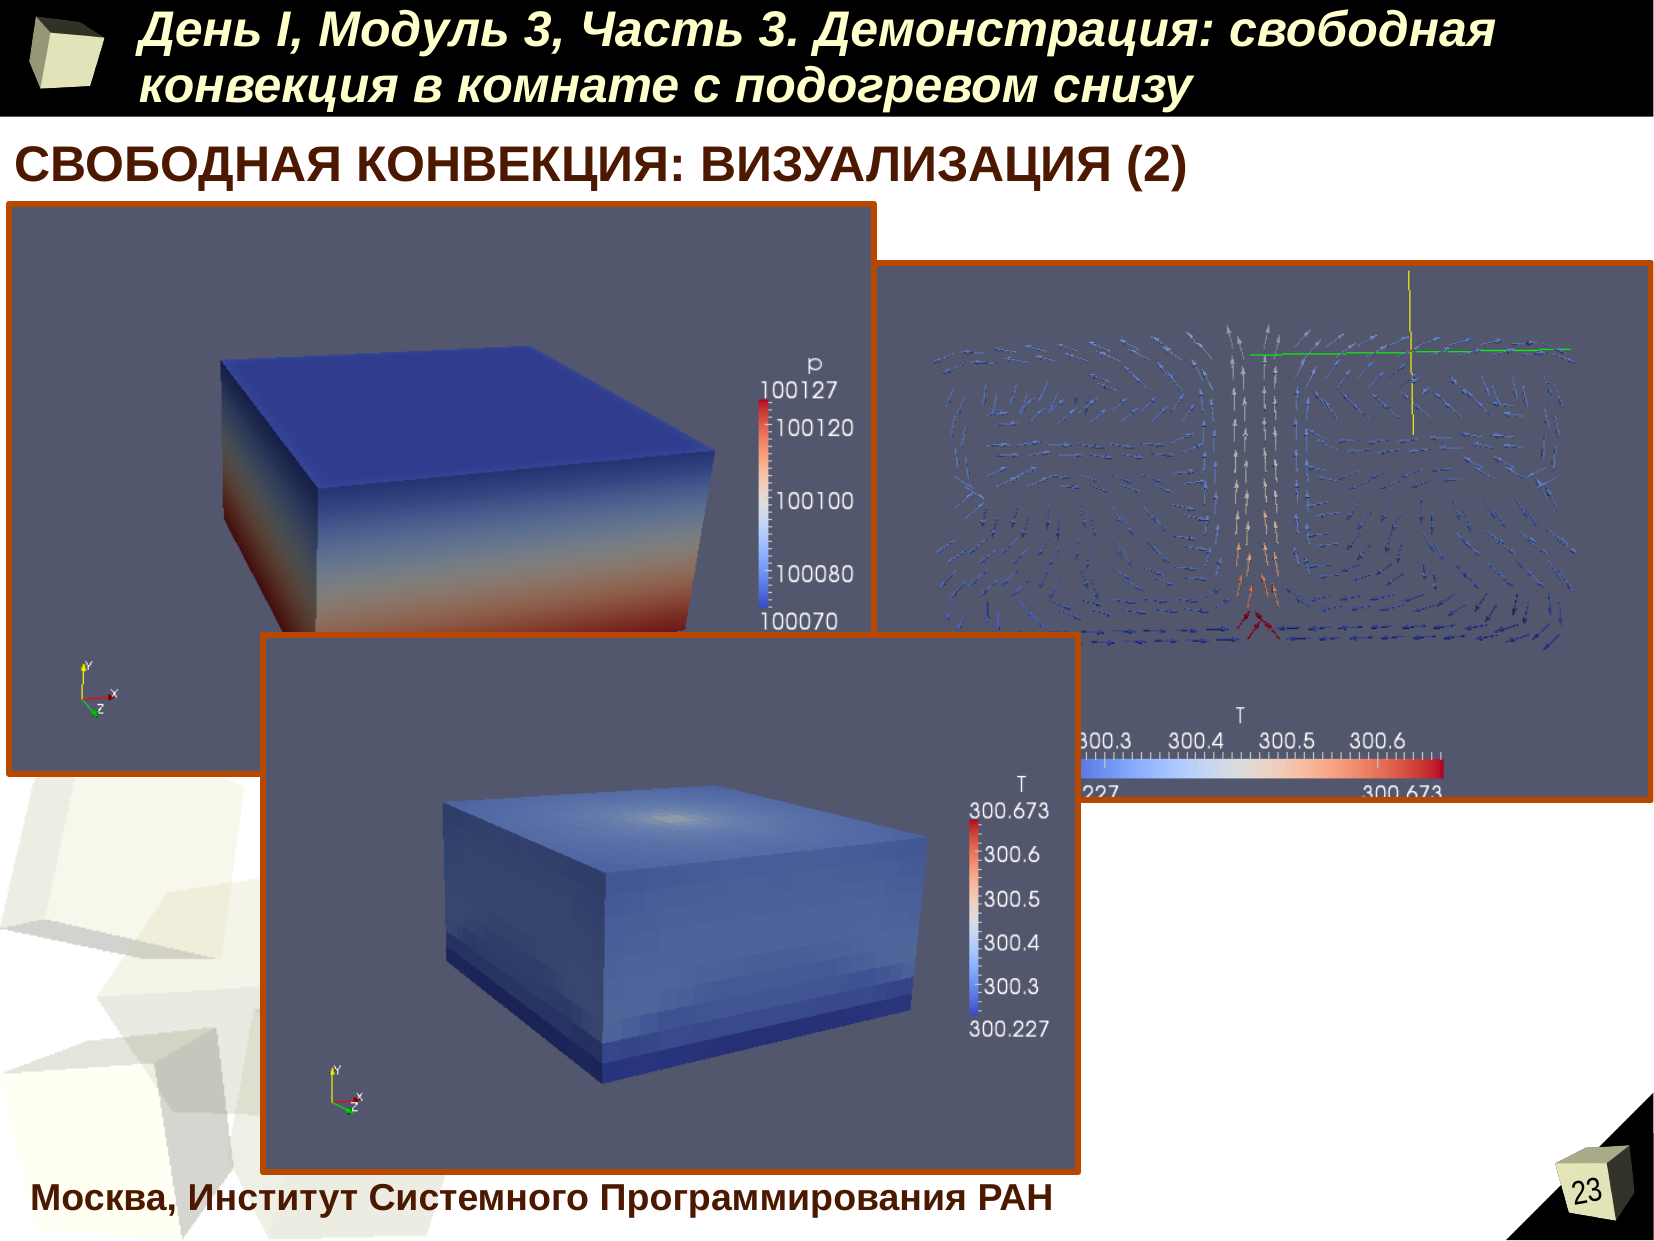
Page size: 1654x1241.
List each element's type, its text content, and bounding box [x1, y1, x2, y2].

picture [877, 265, 1648, 798]
picture [0, 726, 477, 1241]
text_box СВОБОДНАЯ КОНВЕКЦИЯ: ВИЗУАЛИЗАЦИЯ (2) [0, 128, 1654, 219]
picture [11, 206, 872, 771]
picture [265, 637, 1076, 1170]
picture [464, 1193, 472, 1198]
